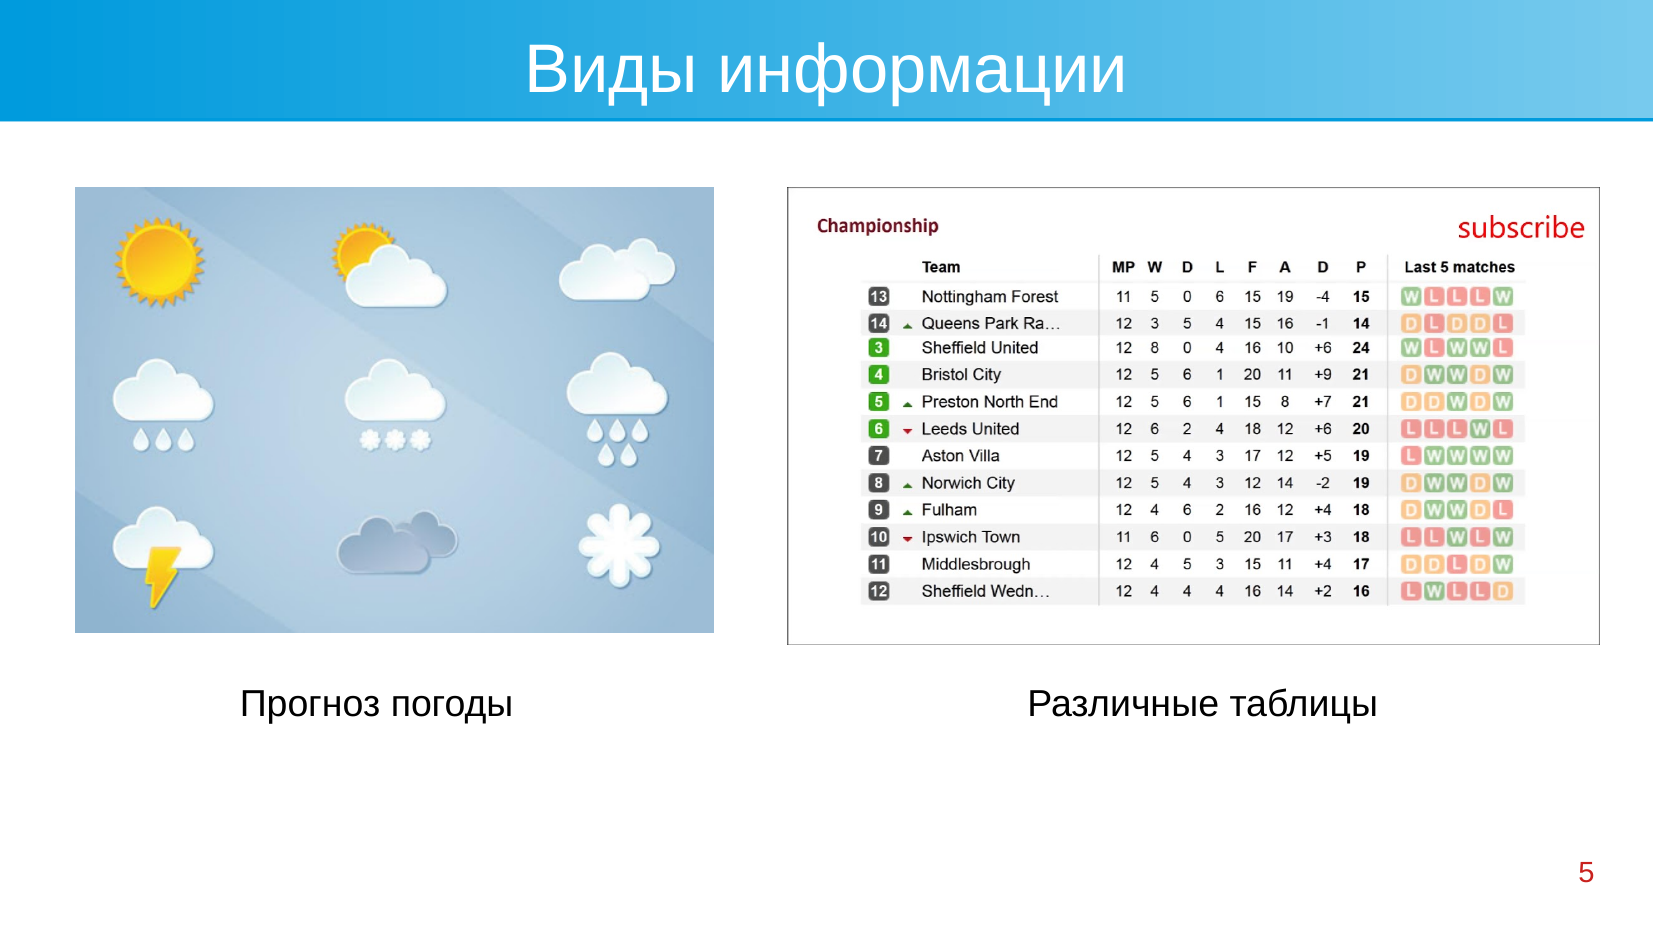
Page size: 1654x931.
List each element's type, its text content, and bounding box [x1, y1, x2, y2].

picture [787, 187, 1600, 645]
title Виды информации [59, 29, 1595, 108]
text_box Различные таблицы [1012, 675, 1394, 732]
text_box Прогноз погоды [225, 675, 529, 732]
picture [75, 187, 714, 633]
